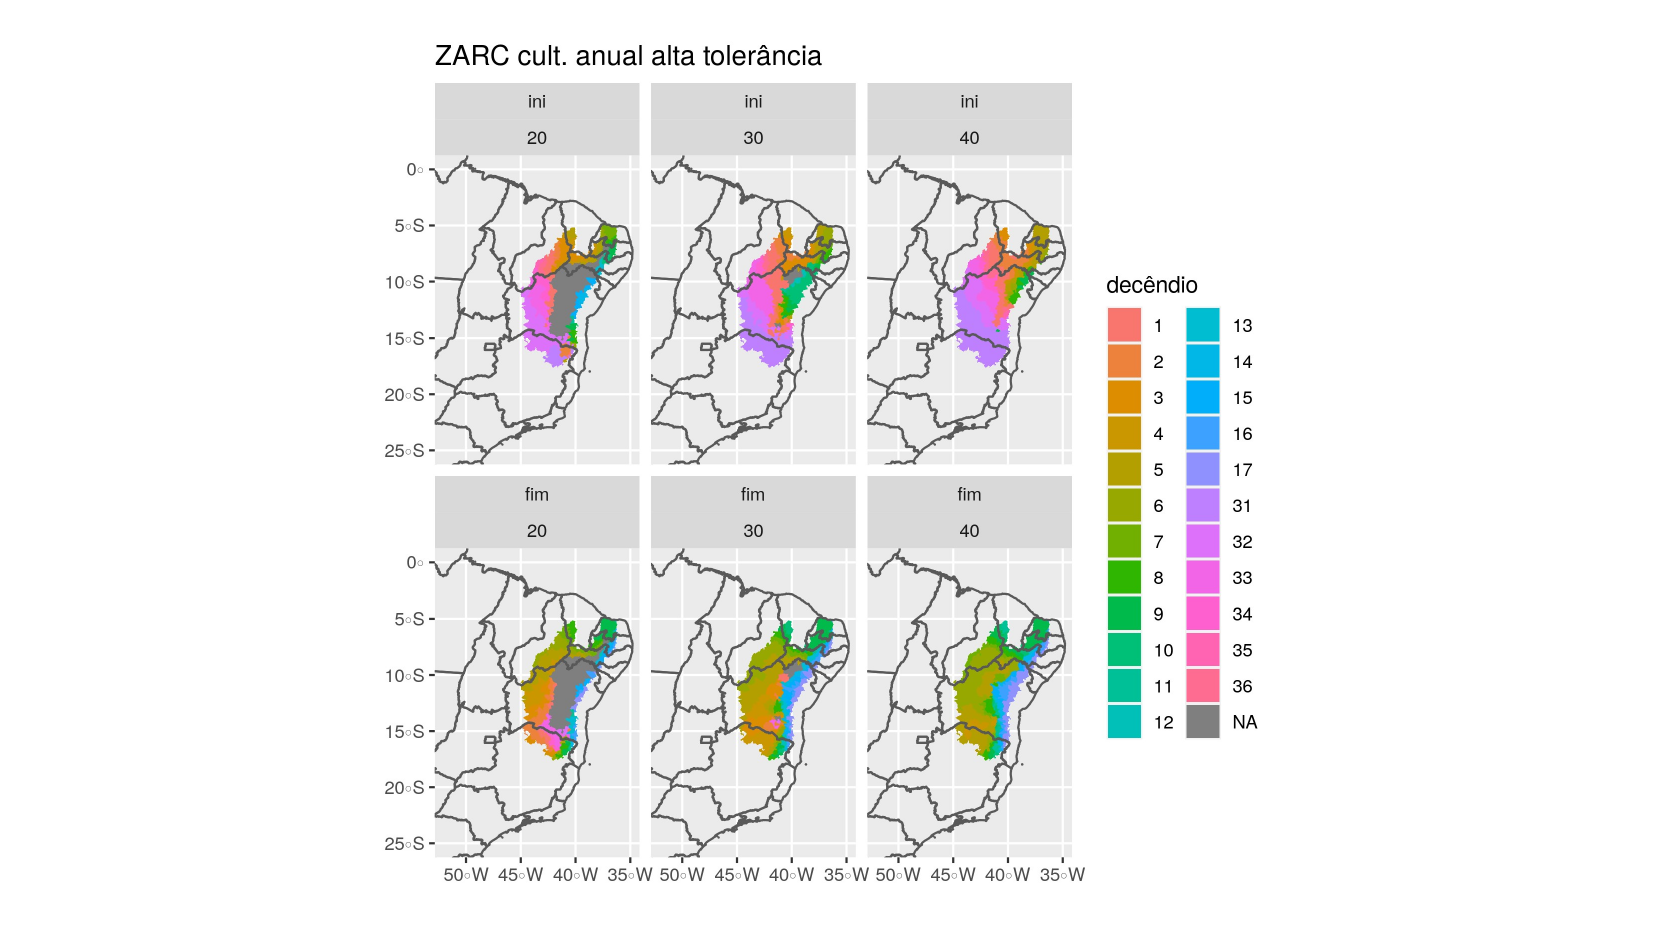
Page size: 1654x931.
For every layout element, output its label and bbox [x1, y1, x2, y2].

picture [85, 33, 1568, 897]
